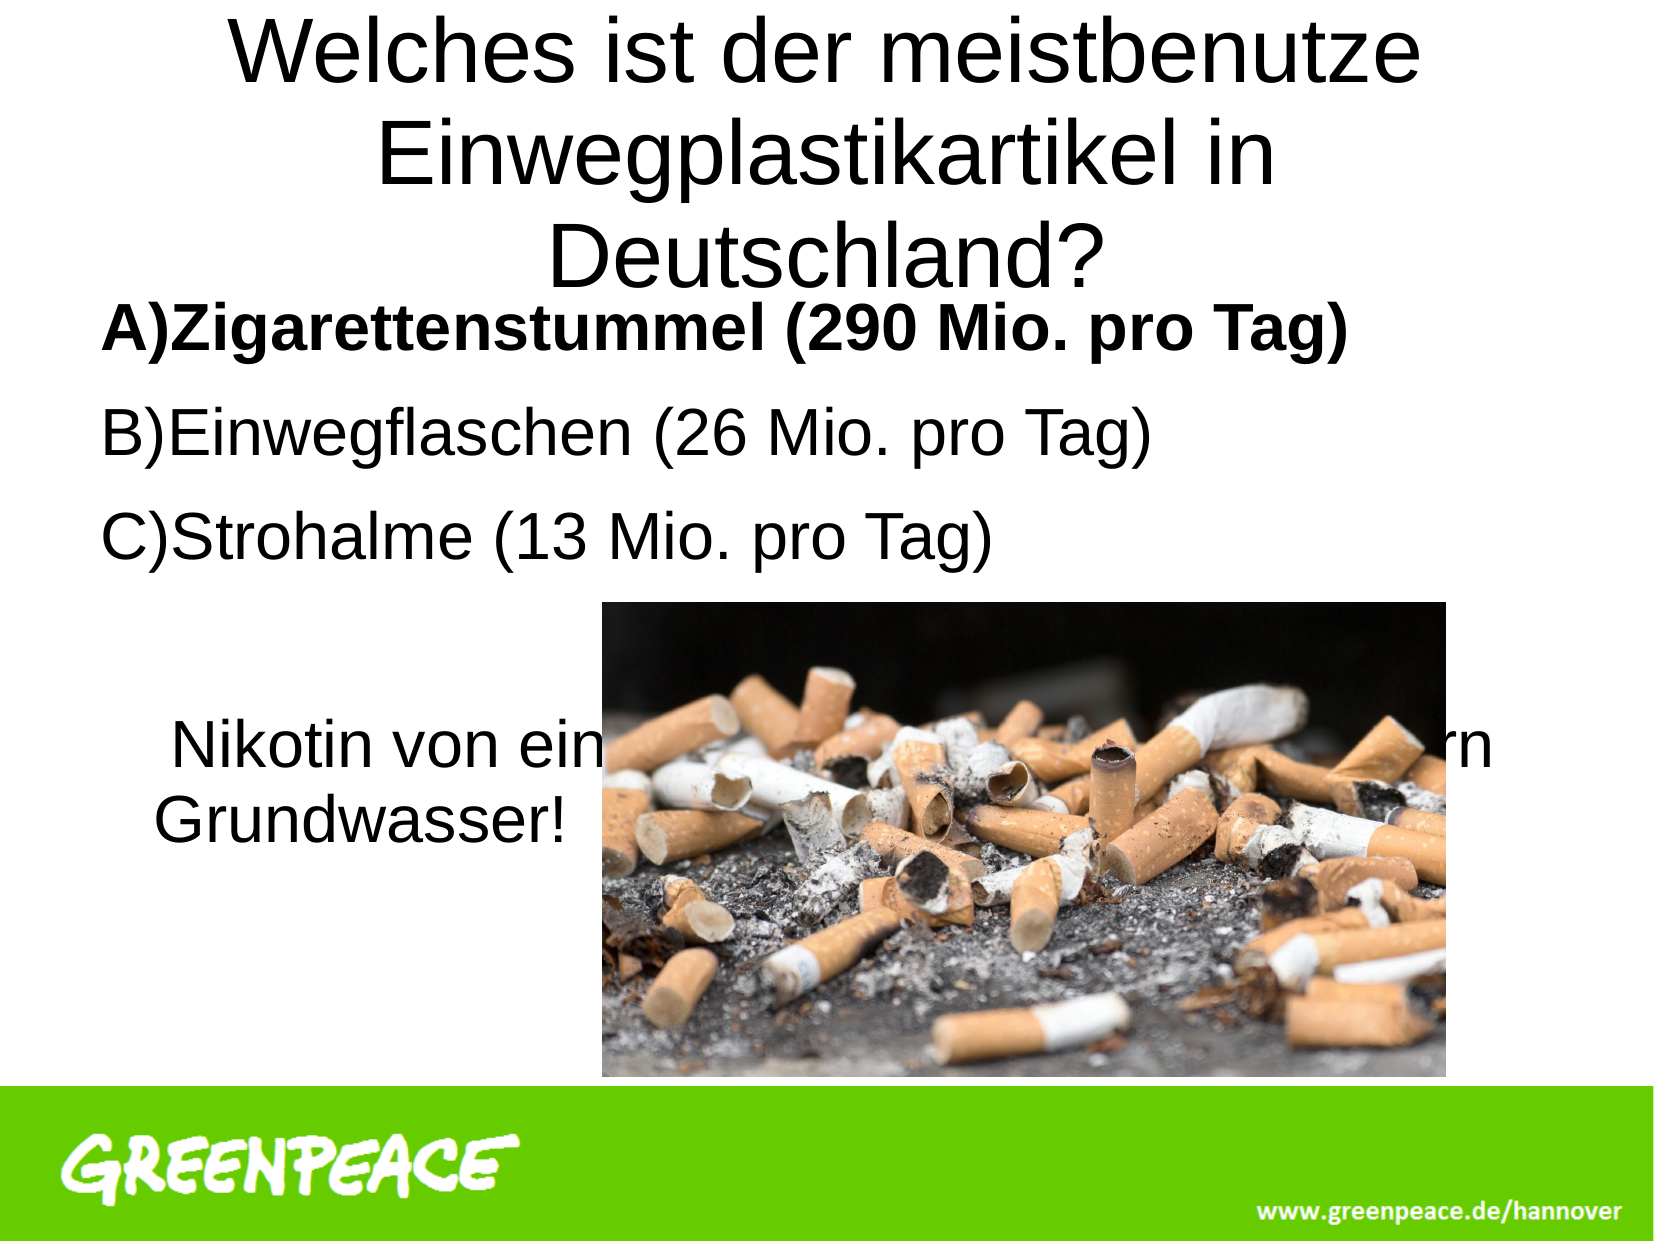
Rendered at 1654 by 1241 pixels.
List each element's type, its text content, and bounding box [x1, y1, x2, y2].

picture [602, 602, 1446, 1077]
picture [0, 1086, 1654, 1241]
title Welches ist der meistbenutze Einwegplastikartikel in Deutschland? [82, 0, 1571, 290]
list Zigarettenstummel (290 Mio. pro Tag) Einwegflaschen (26 Mio. pro Tag) Strohalme (13 Mio. pro Tag) Nikotin von einer Zigarette landet in 40 Litern Grundwasser! [82, 290, 1571, 1010]
